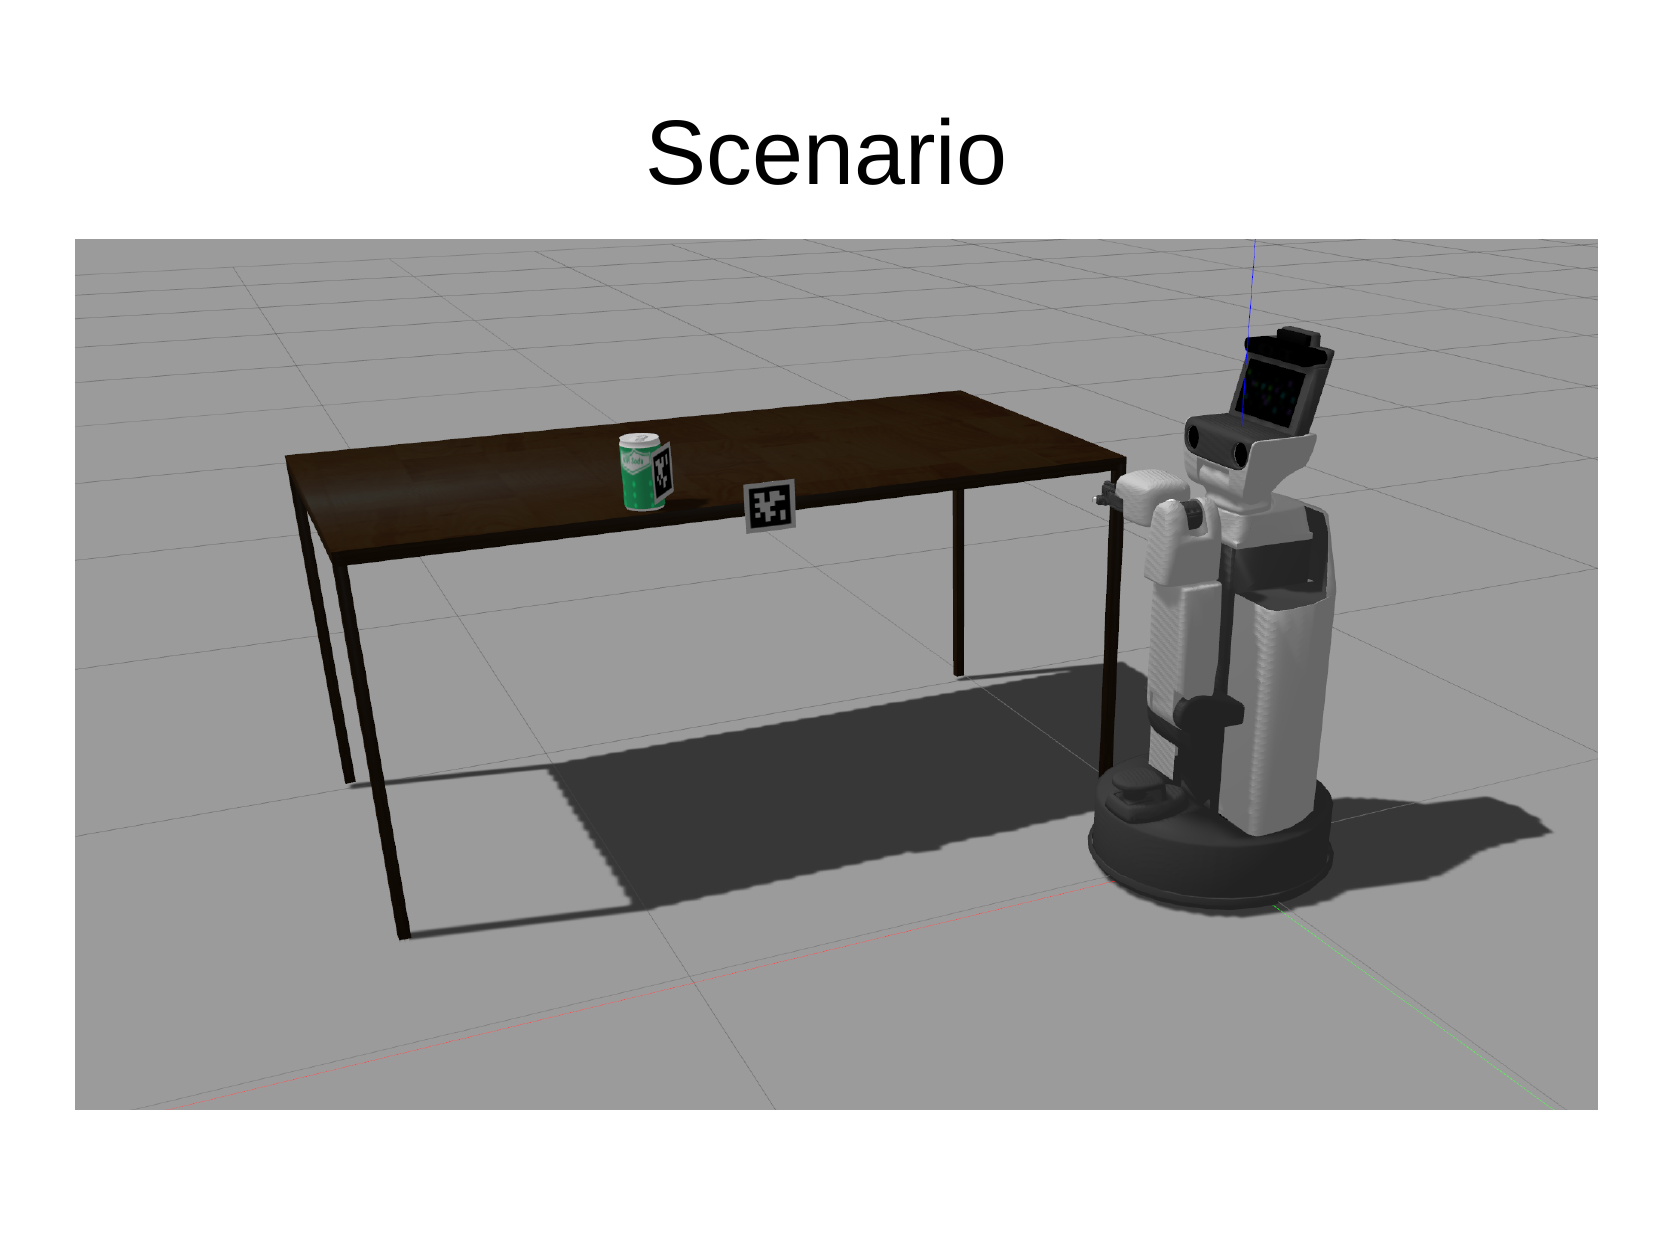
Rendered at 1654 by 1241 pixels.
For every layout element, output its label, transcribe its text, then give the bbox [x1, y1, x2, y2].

title Scenario [82, 49, 1571, 239]
picture [75, 239, 1598, 1111]
